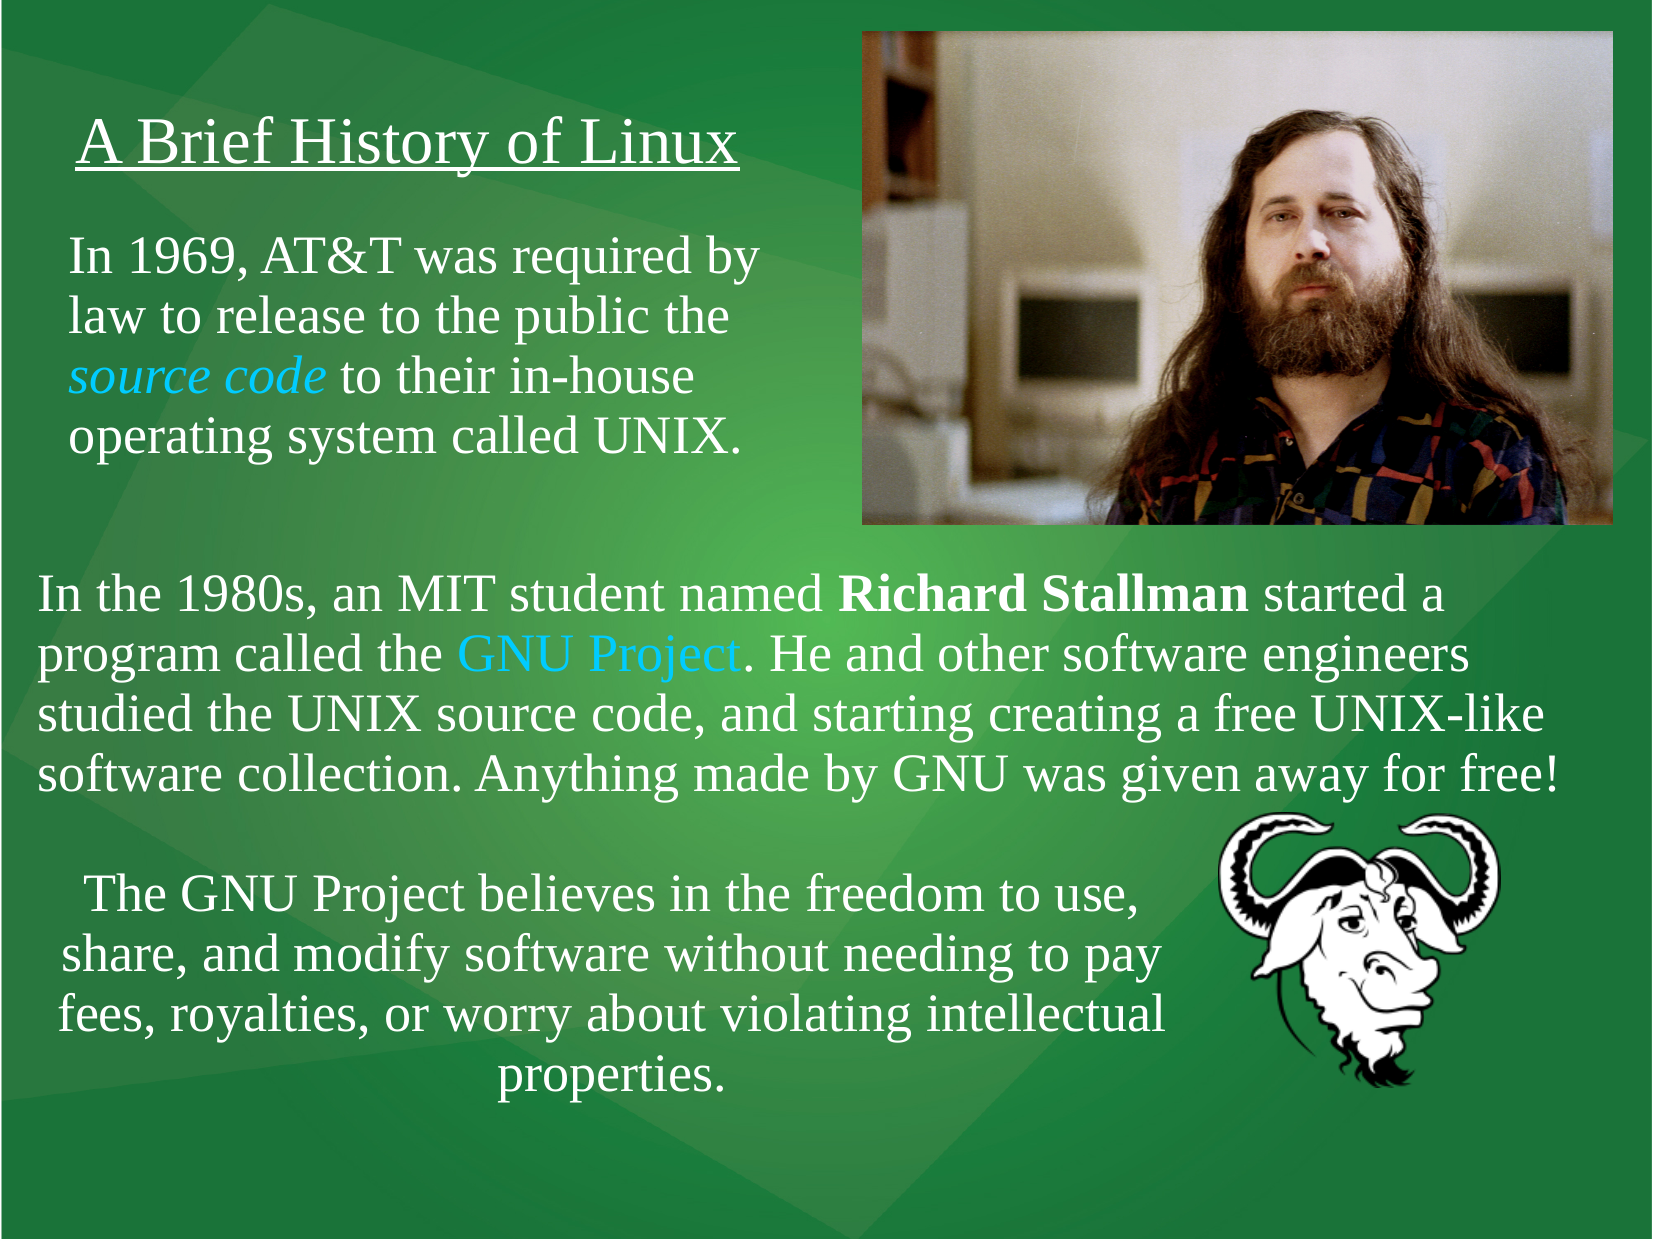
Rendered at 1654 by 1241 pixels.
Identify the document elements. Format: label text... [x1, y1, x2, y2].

text_box The GNU Project believes in the freedom to use, share, and modify software without needing to pay fees, royalties, or worry about violating intellectual properties. [24, 825, 1201, 1142]
title A Brief History of Linux [75, 37, 862, 245]
text_box In the 1980s, an MIT student named Richard Stallman started a program called the GNU Project. He and other software engineers studied the UNIX source code, and starting creating a free UNIX-like software collection. Anything made by GNU was given away for free! [37, 525, 1626, 842]
picture [0, 0, 1652, 1241]
text_box In 1969, AT&T was required by law to release to the public the source code to their in-house operating system called UNIX. [68, 225, 826, 467]
